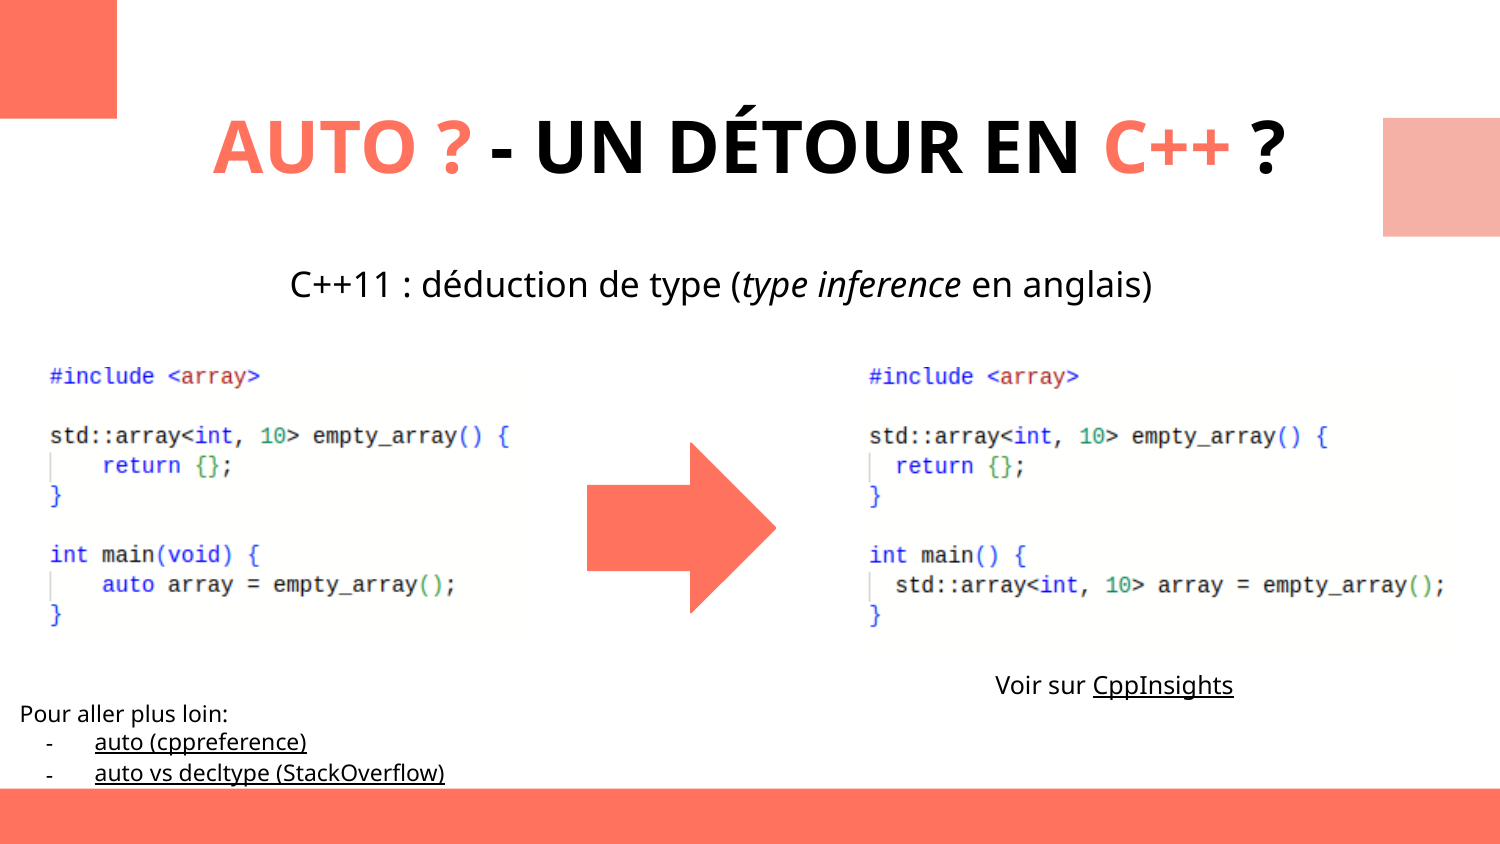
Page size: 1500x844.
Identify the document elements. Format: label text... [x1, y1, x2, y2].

title AUTO ? - UN DÉTOUR EN C++ ? [97, 107, 1402, 181]
text_box [587, 443, 776, 613]
picture [42, 367, 529, 639]
text_box Pour aller plus loin: auto (cppreference) auto vs decltype (StackOverflow) [4, 684, 499, 788]
picture [866, 367, 1457, 655]
text_box Voir sur CppInsights [980, 655, 1343, 711]
text_box C++11 : déduction de type (type inference en anglais) [274, 247, 1226, 321]
